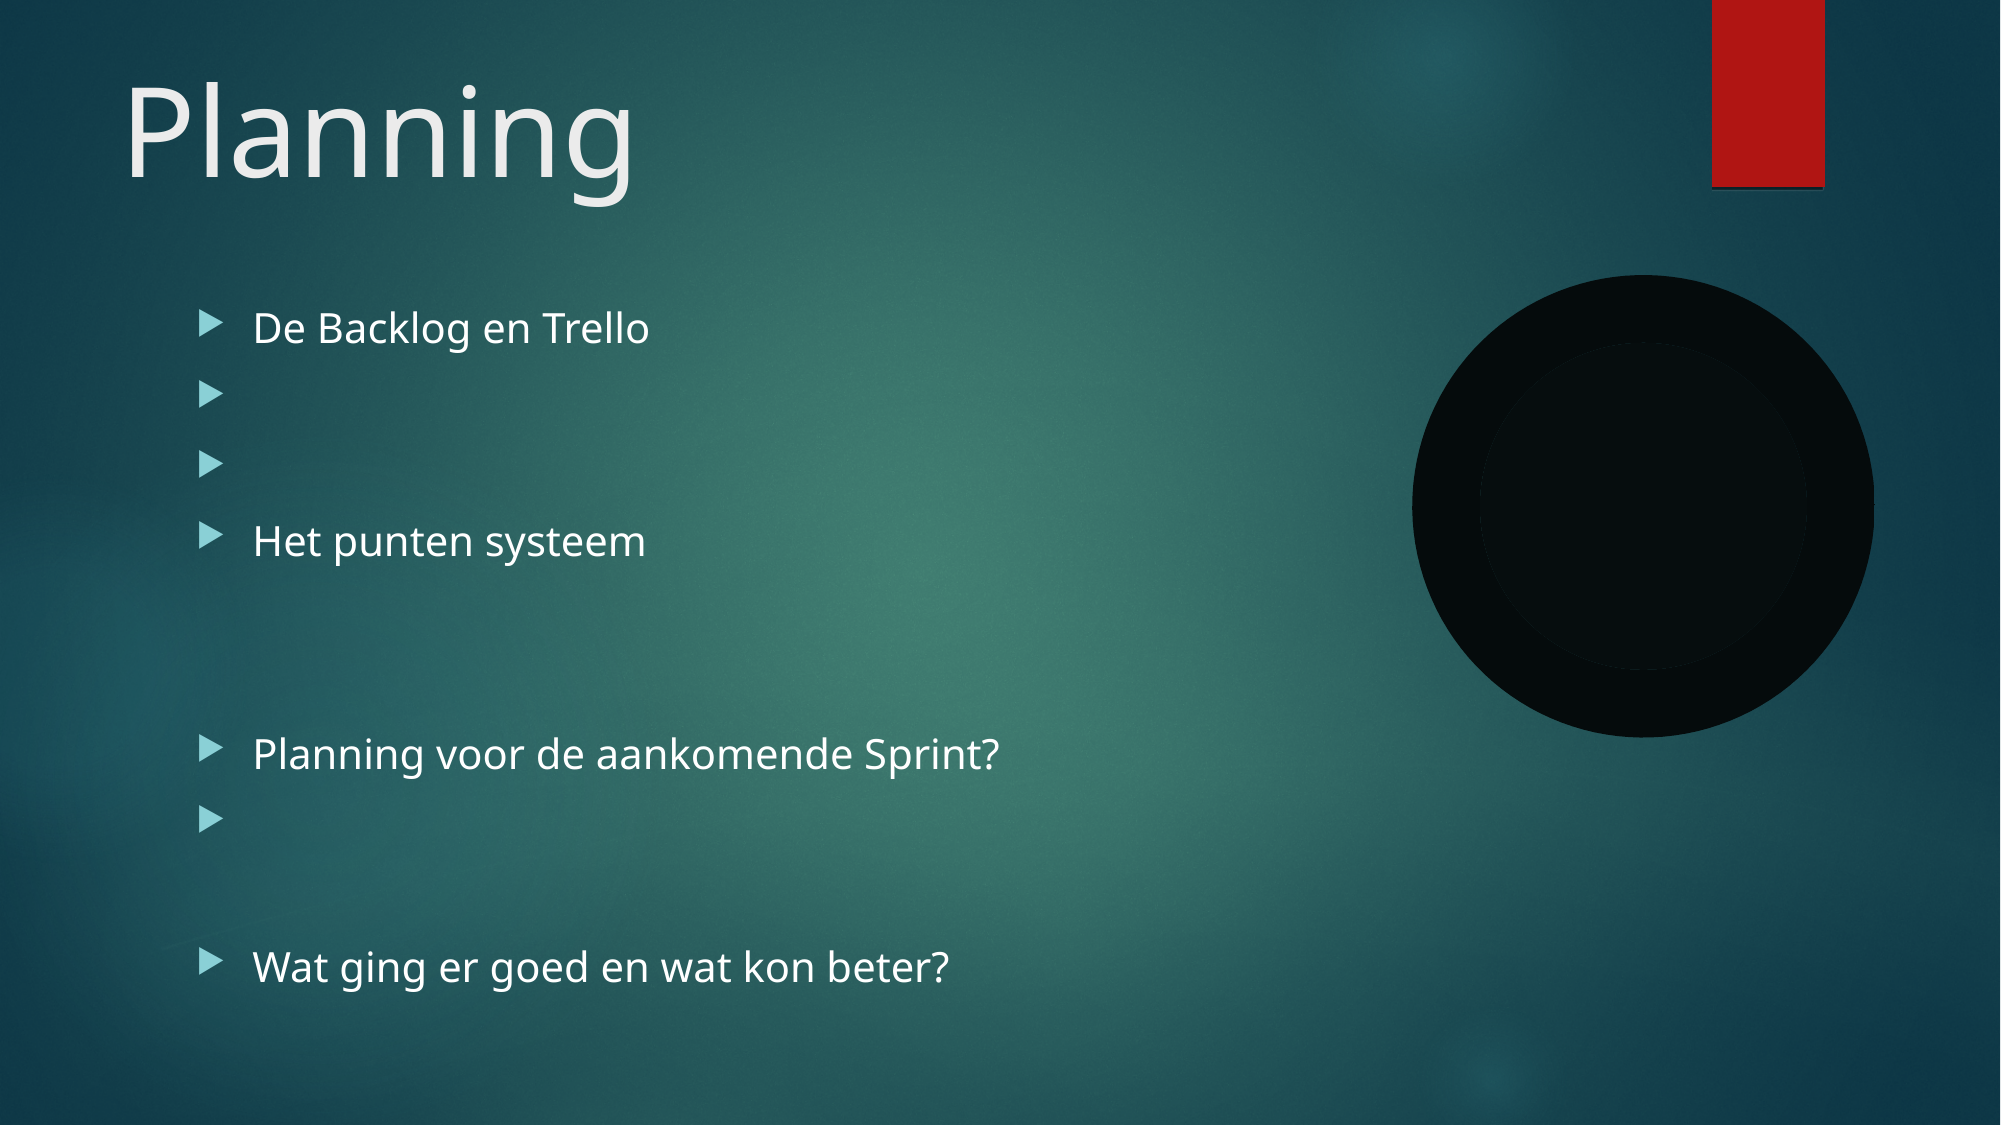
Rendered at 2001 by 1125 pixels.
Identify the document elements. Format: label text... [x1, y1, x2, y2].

list De Backlog en Trello Het punten systeem Planning voor de aankomende Sprint? Wat ging er goed en wat kon beter? [181, 223, 1649, 1025]
title Planning [105, 44, 1649, 275]
